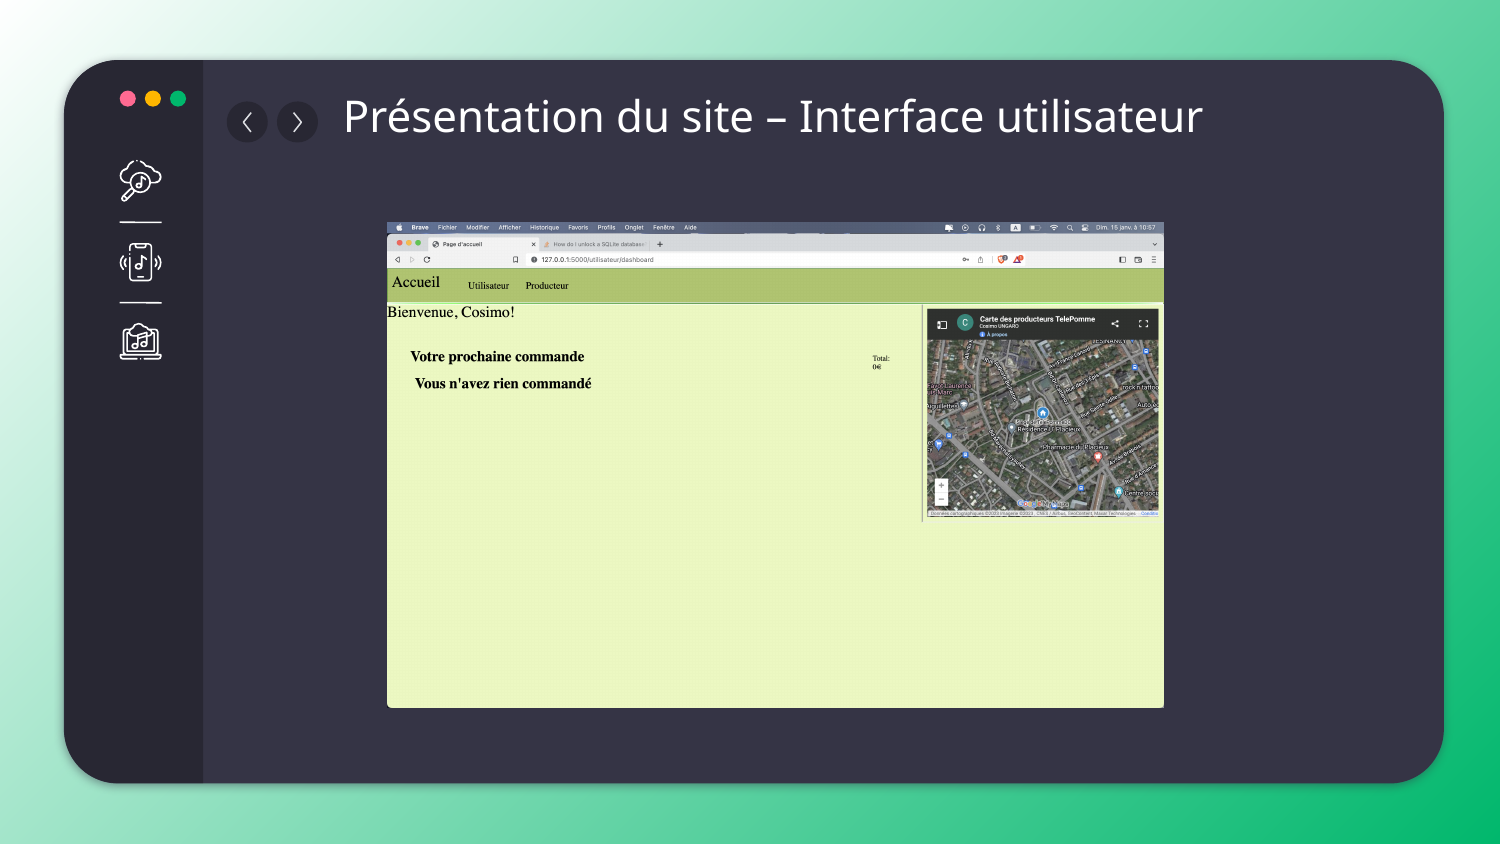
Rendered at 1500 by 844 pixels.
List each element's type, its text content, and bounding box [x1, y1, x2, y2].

picture [387, 222, 1164, 708]
text_box [144, 90, 161, 107]
text_box [226, 101, 268, 143]
text_box [119, 255, 127, 271]
text_box [119, 90, 136, 107]
text_box [134, 254, 148, 270]
text_box [129, 243, 153, 282]
text_box [169, 90, 187, 107]
text_box [119, 160, 162, 202]
text_box [154, 255, 162, 271]
text_box [276, 101, 318, 143]
text_box [119, 322, 162, 360]
title Présentation du site – Interface utilisateur [327, 88, 1382, 190]
